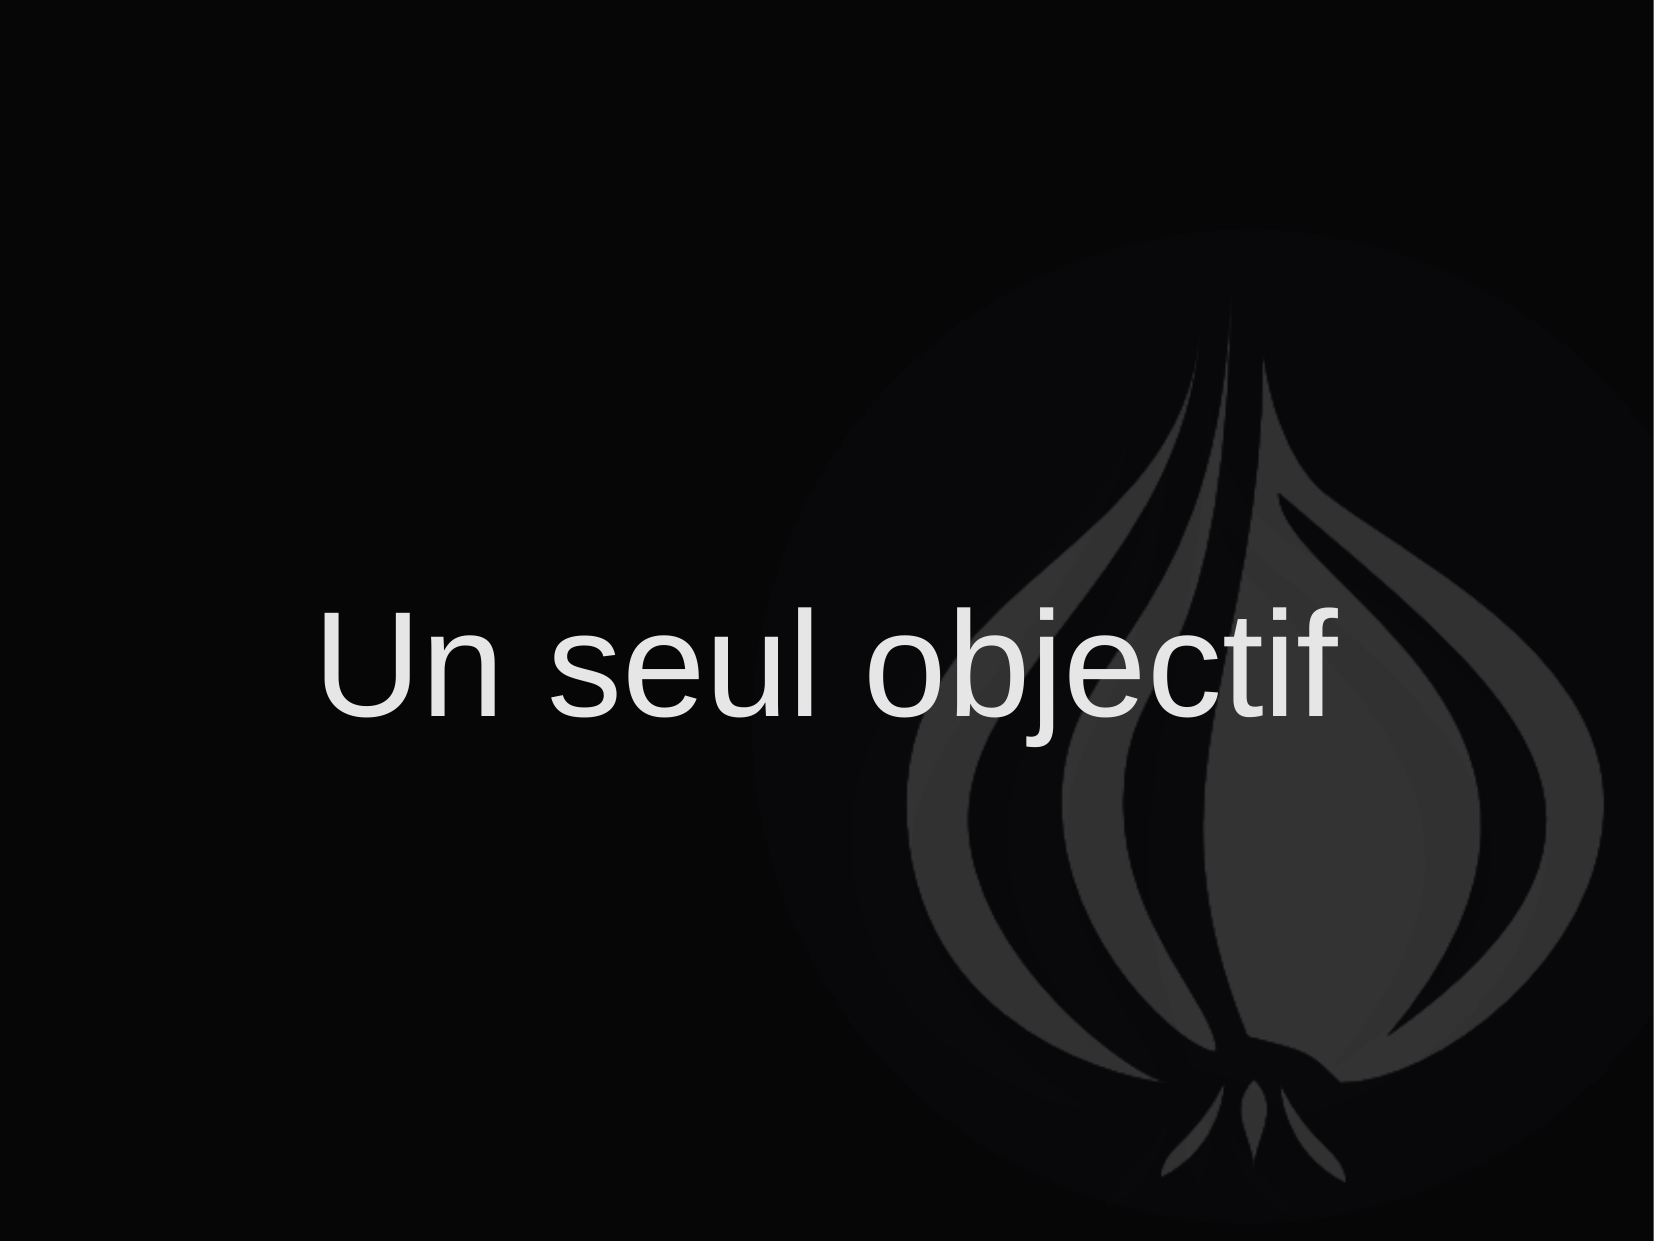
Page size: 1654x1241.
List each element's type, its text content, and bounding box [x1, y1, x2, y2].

subtitle Un seul objectif [82, 118, 1571, 1211]
picture [0, 0, 1654, 1241]
